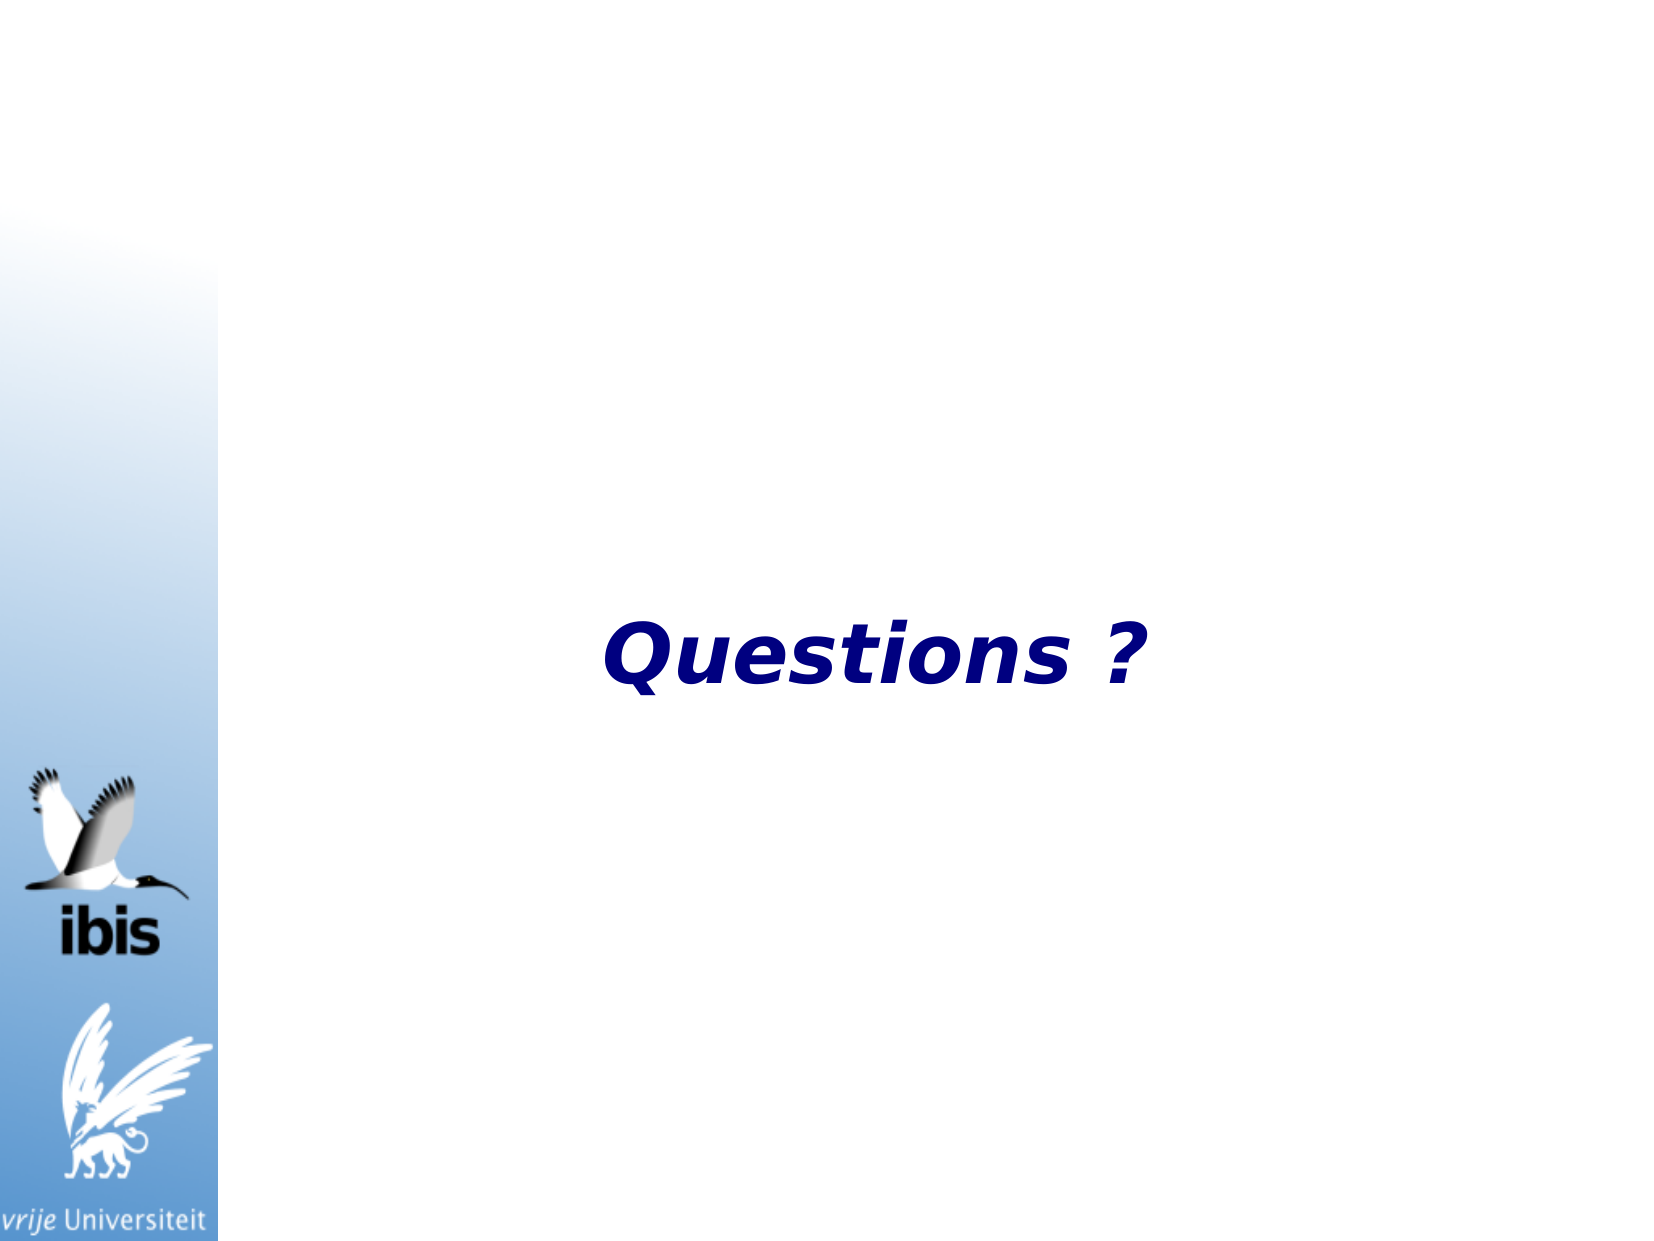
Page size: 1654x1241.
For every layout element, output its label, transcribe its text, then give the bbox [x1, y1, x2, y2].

title Questions ? [219, 551, 1534, 759]
picture [0, 0, 218, 1241]
